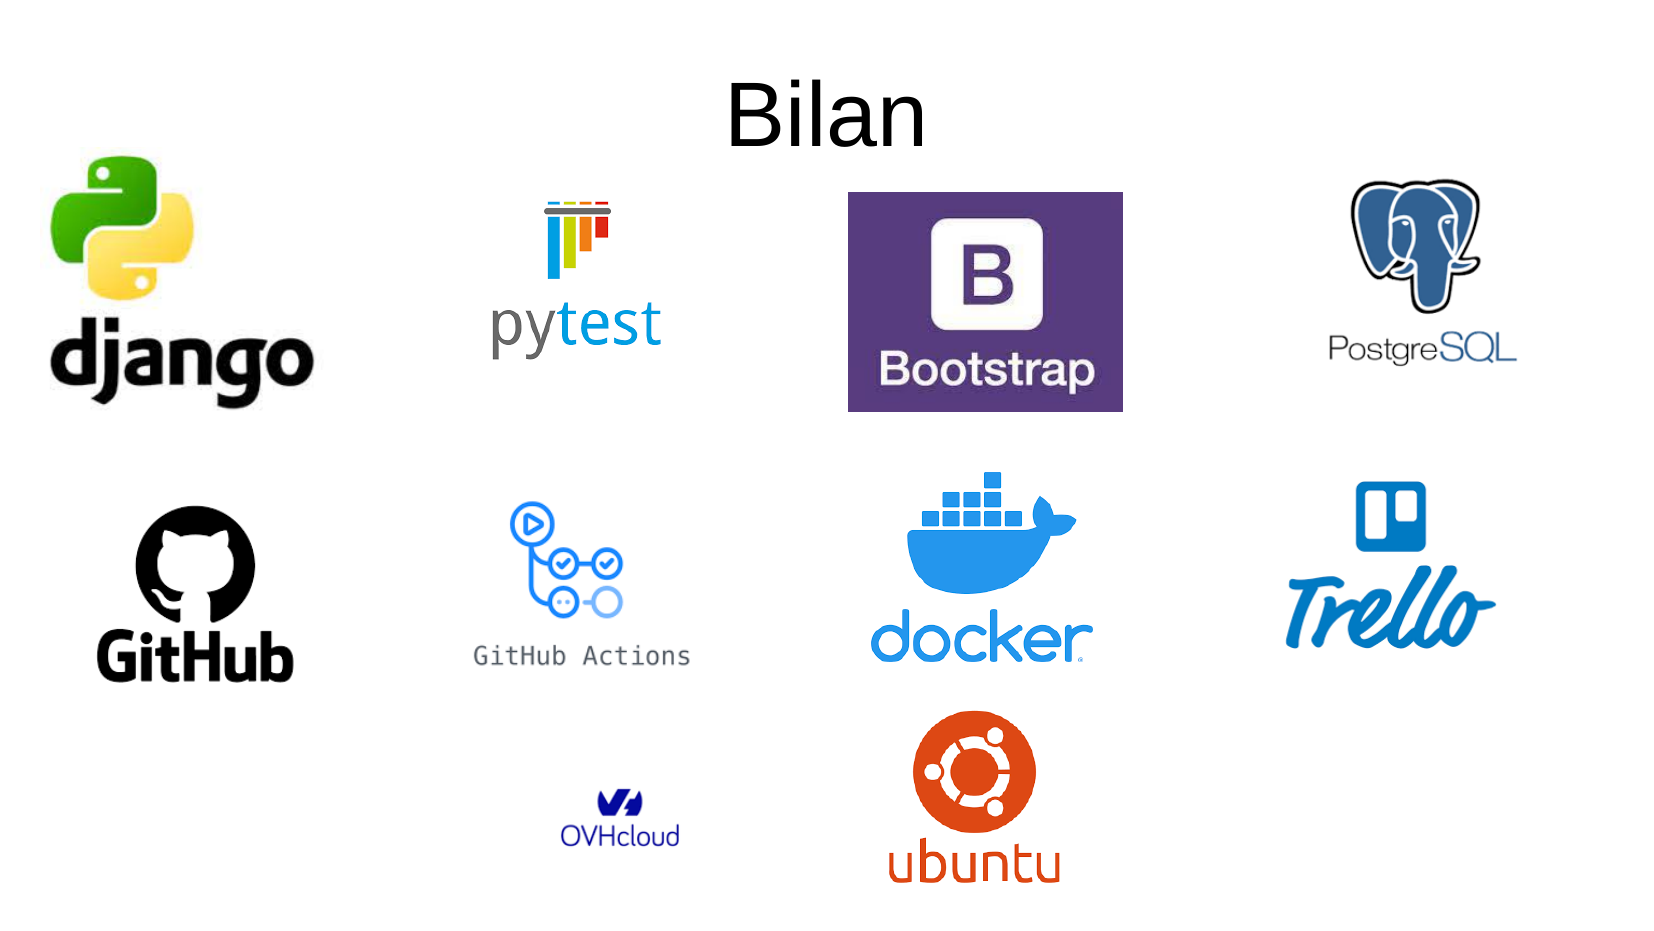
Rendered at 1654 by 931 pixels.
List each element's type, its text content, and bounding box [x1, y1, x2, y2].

picture [40, 147, 325, 432]
picture [34, 503, 355, 685]
picture [885, 708, 1063, 886]
picture [397, 487, 775, 680]
title Bilan [82, 37, 1571, 193]
picture [1240, 480, 1542, 650]
picture [871, 472, 1093, 662]
picture [472, 177, 686, 391]
picture [1299, 147, 1542, 391]
picture [848, 192, 1123, 412]
picture [472, 719, 768, 916]
